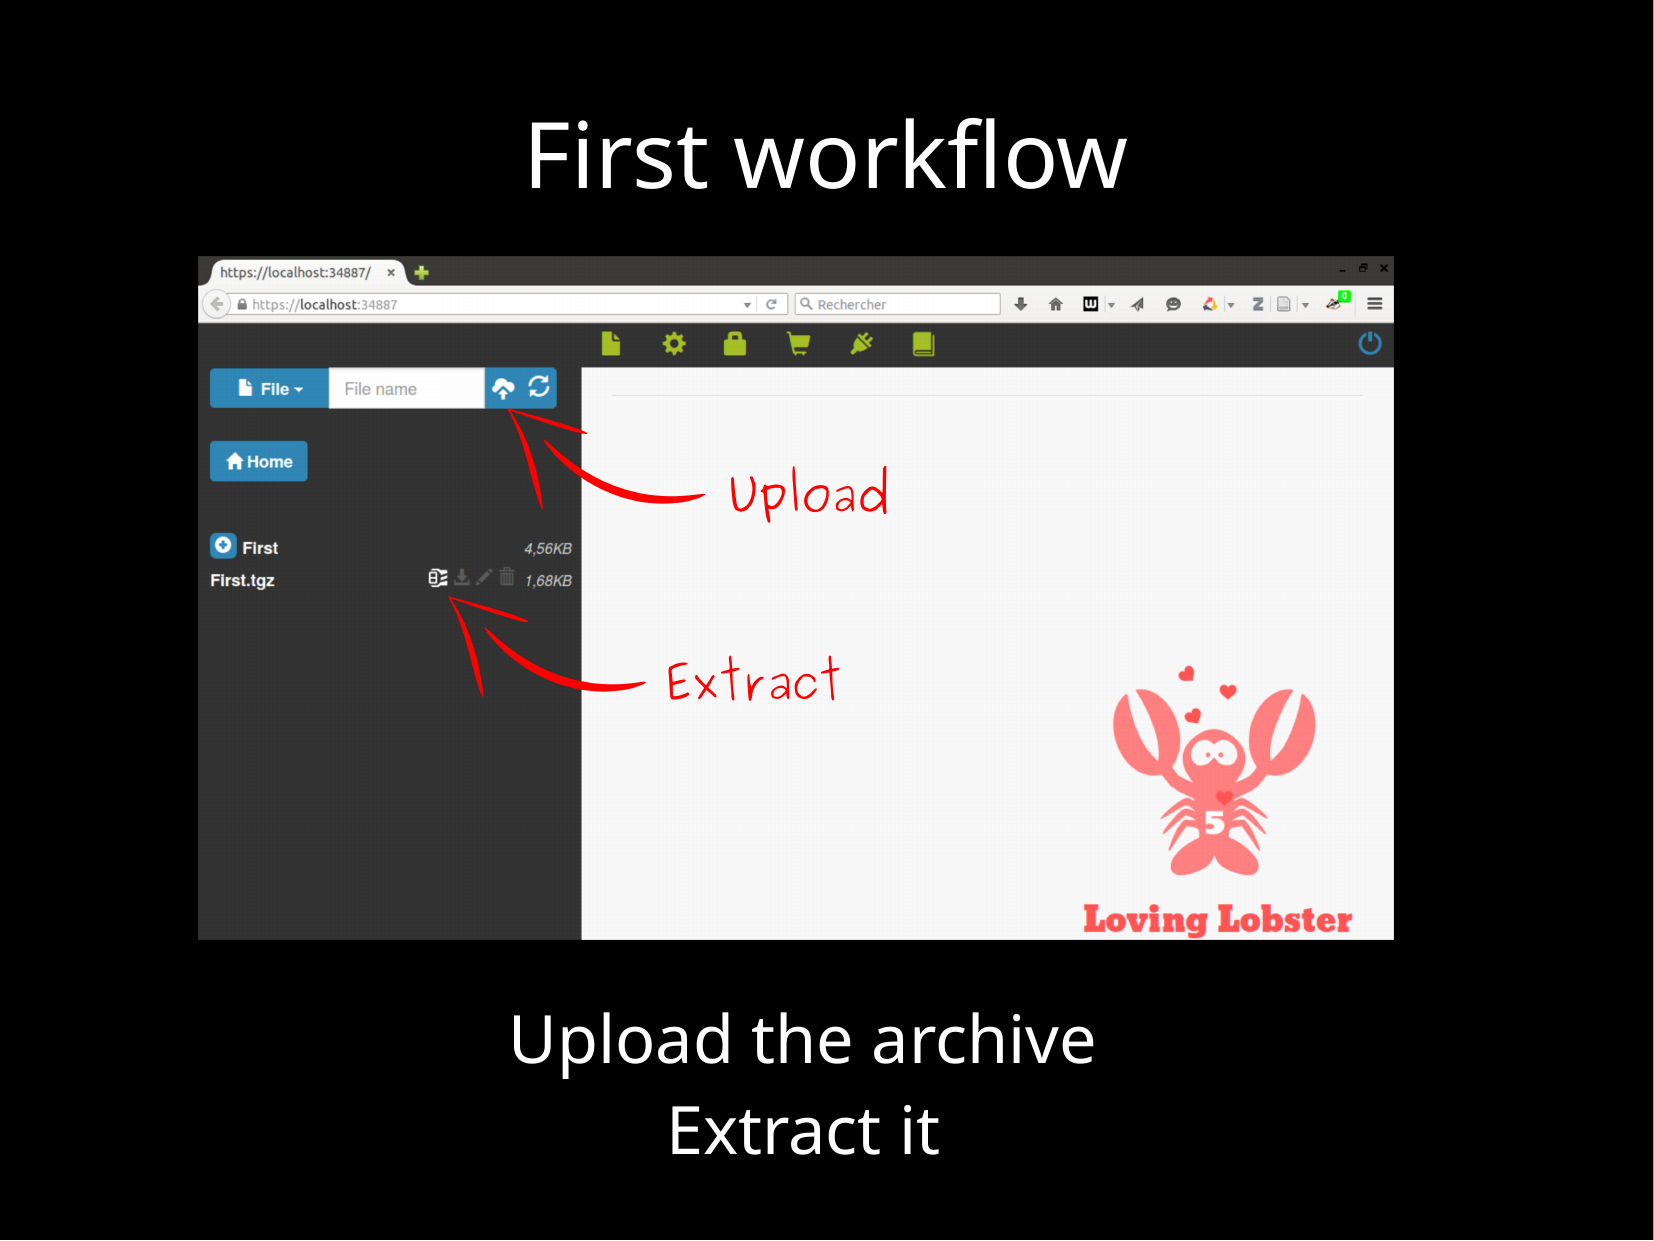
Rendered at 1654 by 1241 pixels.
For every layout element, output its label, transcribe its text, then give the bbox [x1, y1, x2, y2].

list Upload the archive Extract it [59, 992, 1548, 1222]
picture [198, 256, 1394, 940]
title First workflow [82, 49, 1571, 257]
